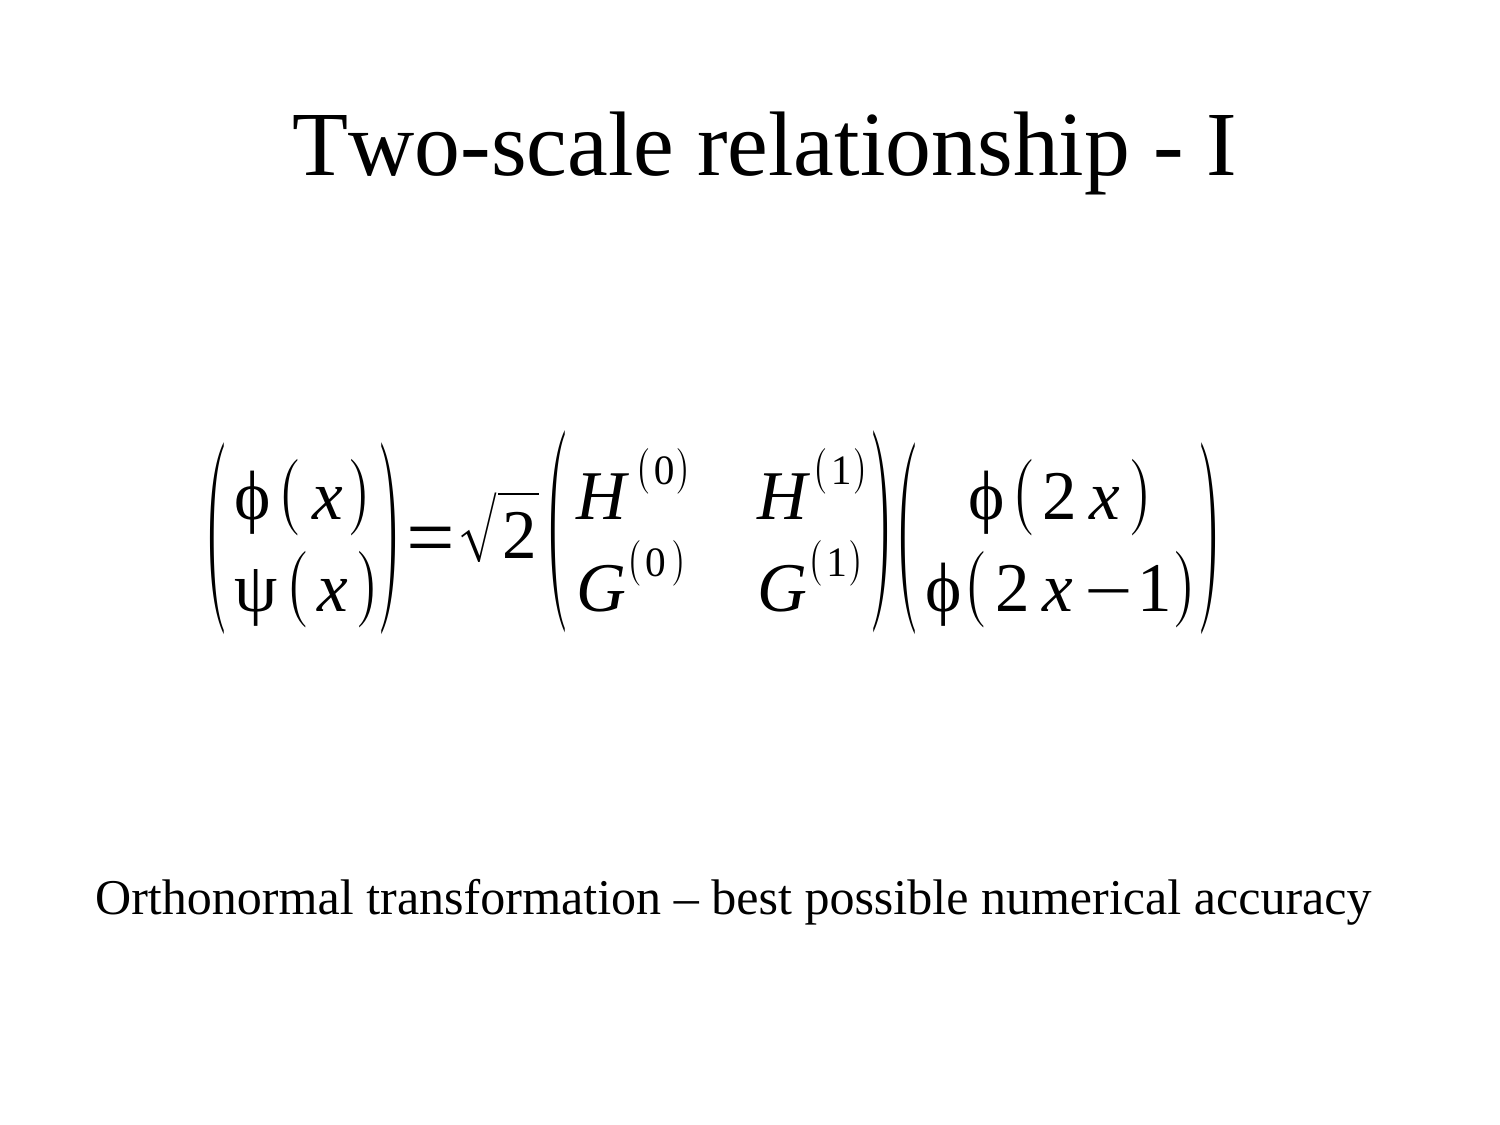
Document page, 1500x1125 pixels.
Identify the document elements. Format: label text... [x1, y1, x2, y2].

title Two-scale relationship - I [75, 45, 1426, 233]
text_box Orthonormal transformation – best possible numerical accuracy [80, 862, 1388, 934]
chart [187, 427, 1239, 639]
